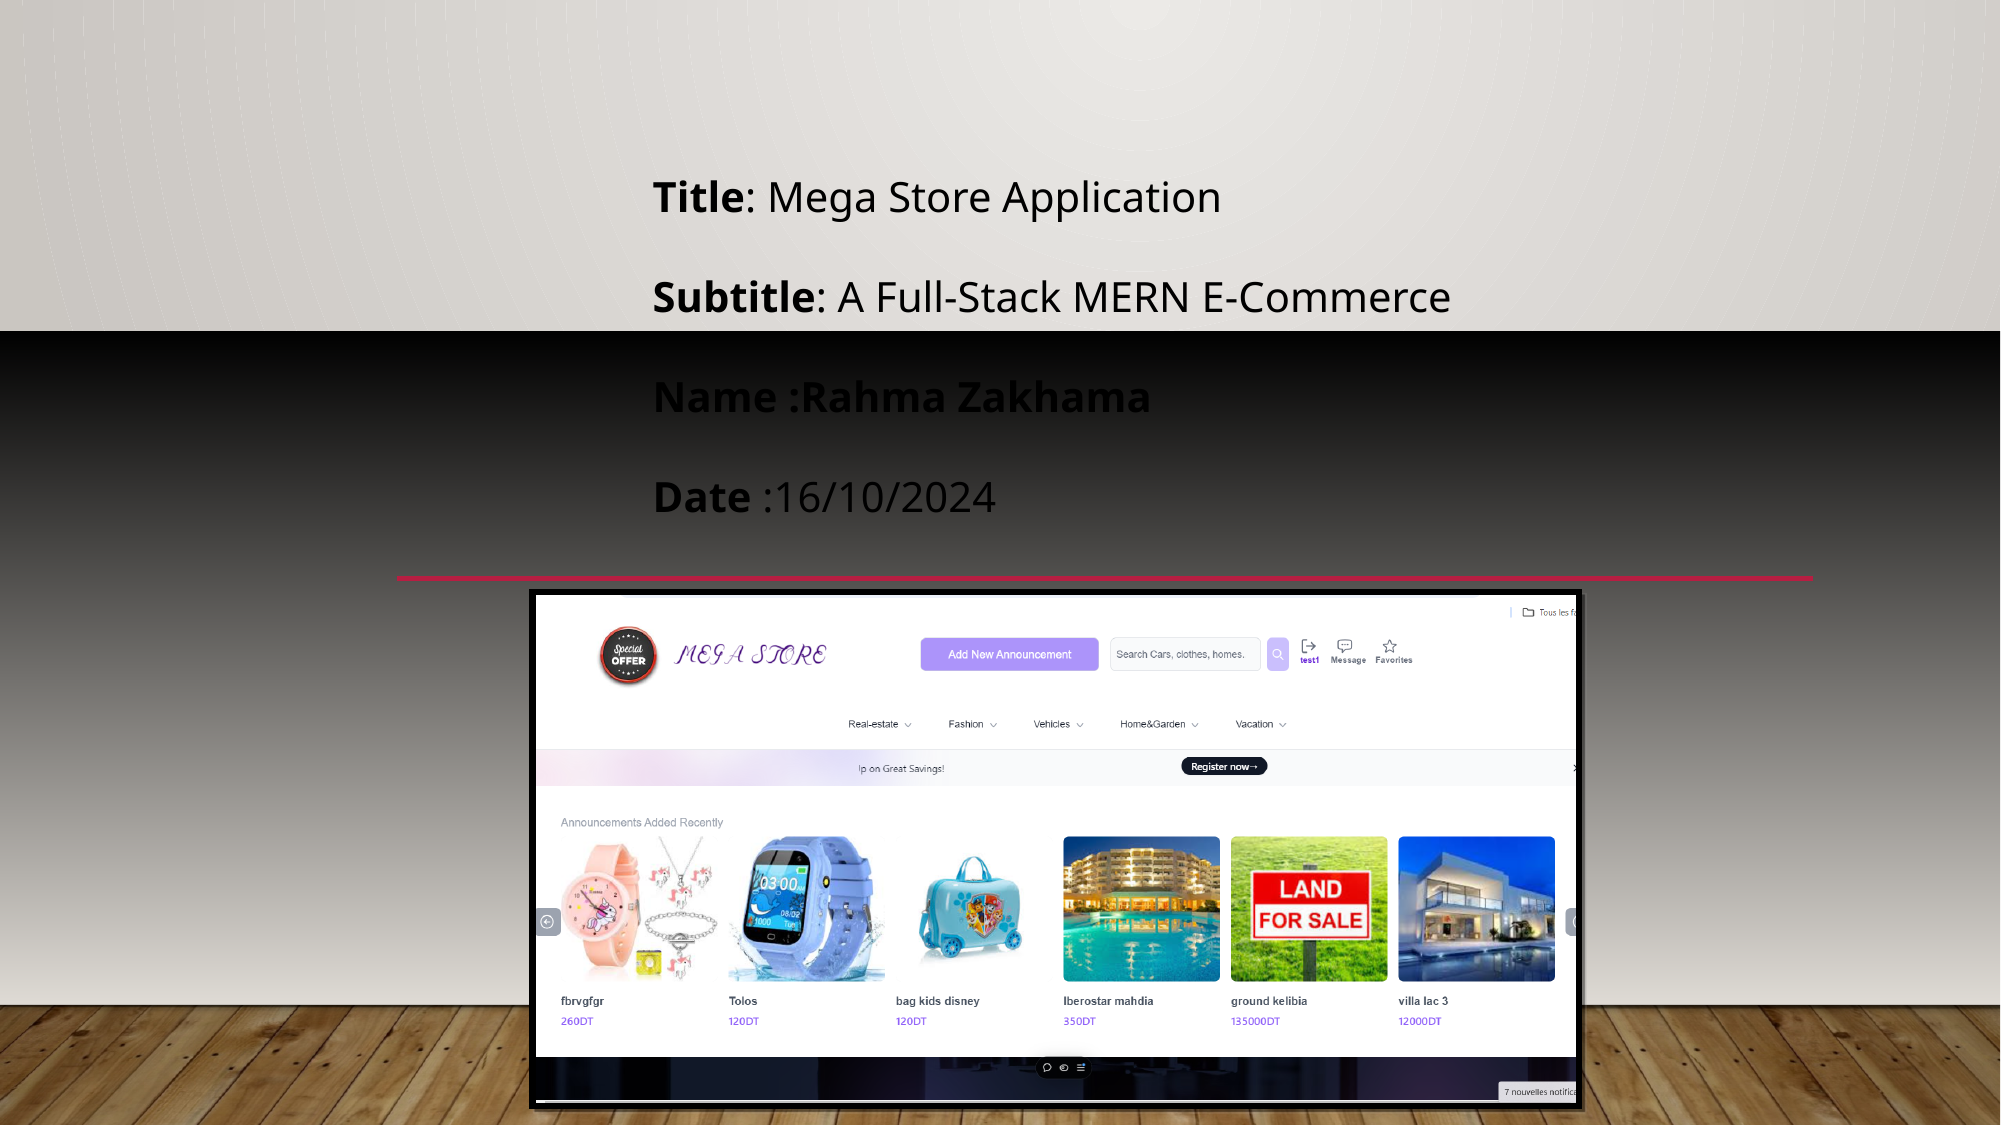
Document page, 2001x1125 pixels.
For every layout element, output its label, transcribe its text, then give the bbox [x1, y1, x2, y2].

picture [535, 595, 1577, 1103]
title Title: Mega Store Application Subtitle: A Full-Stack MERN E-Commerce Name :Rahma Zakhama Date :16/10/2024 [637, 161, 1400, 530]
